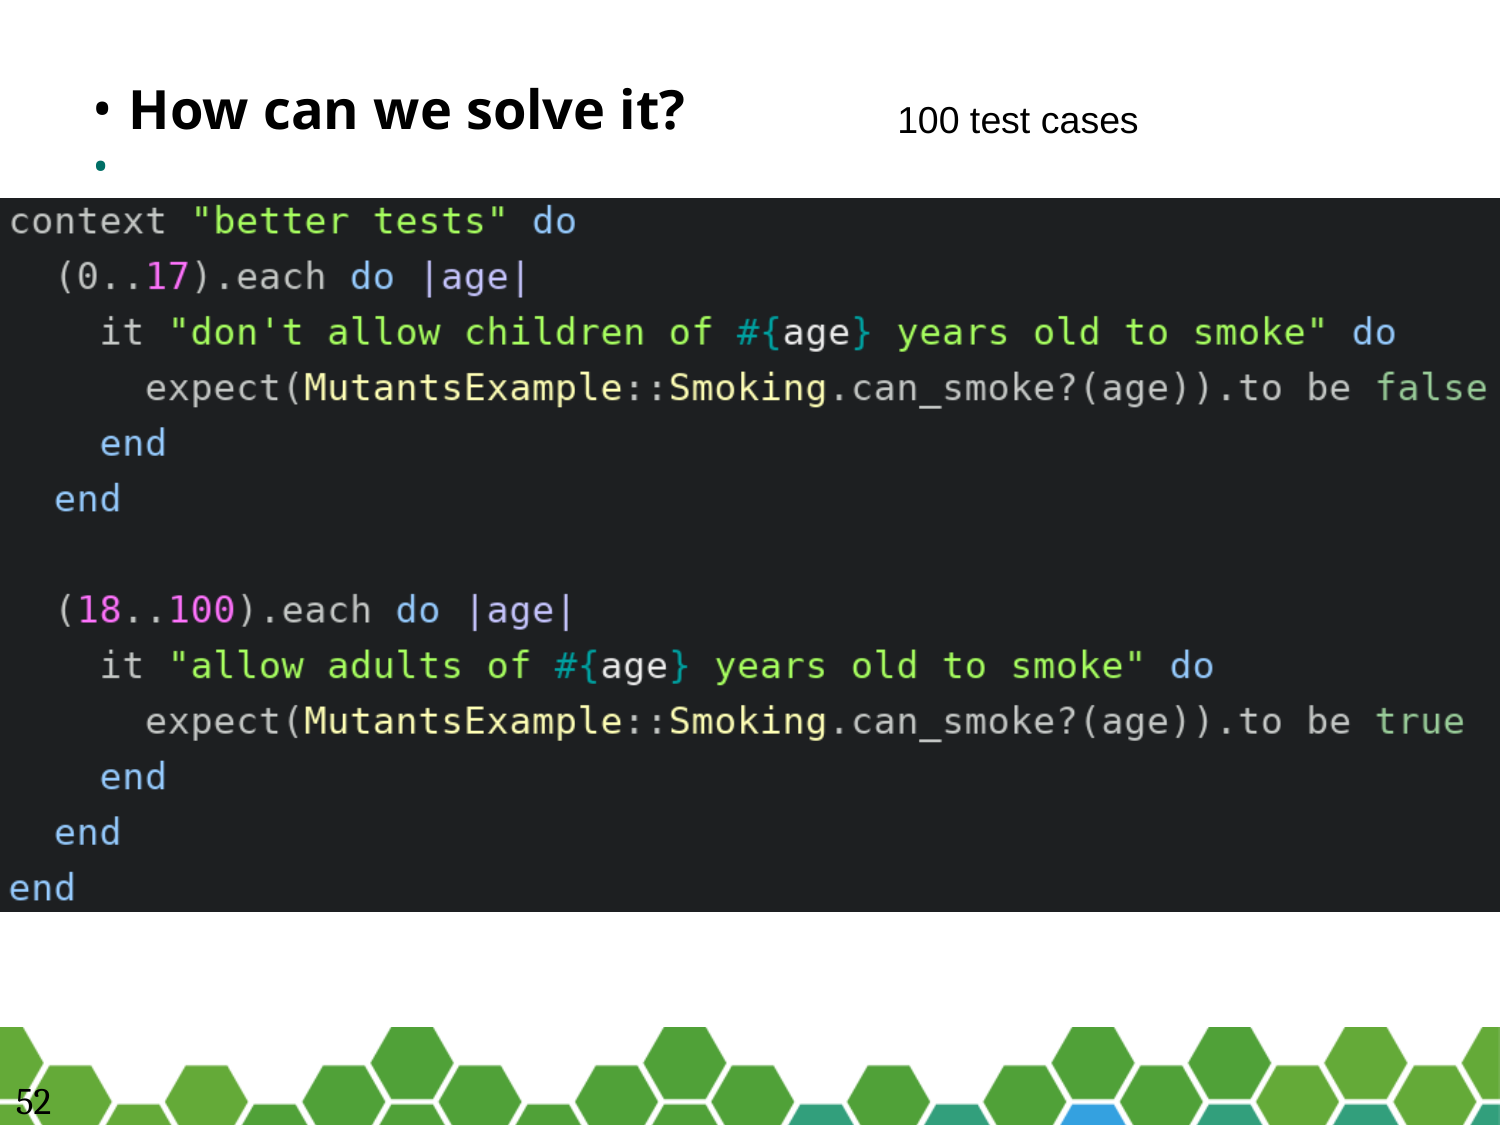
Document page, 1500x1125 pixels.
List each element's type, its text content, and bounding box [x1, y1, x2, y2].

text_box 100 test cases [882, 88, 1154, 148]
picture [0, 1027, 1500, 1125]
picture [0, 198, 1500, 912]
text_box How can we solve it? [92, 75, 1467, 198]
